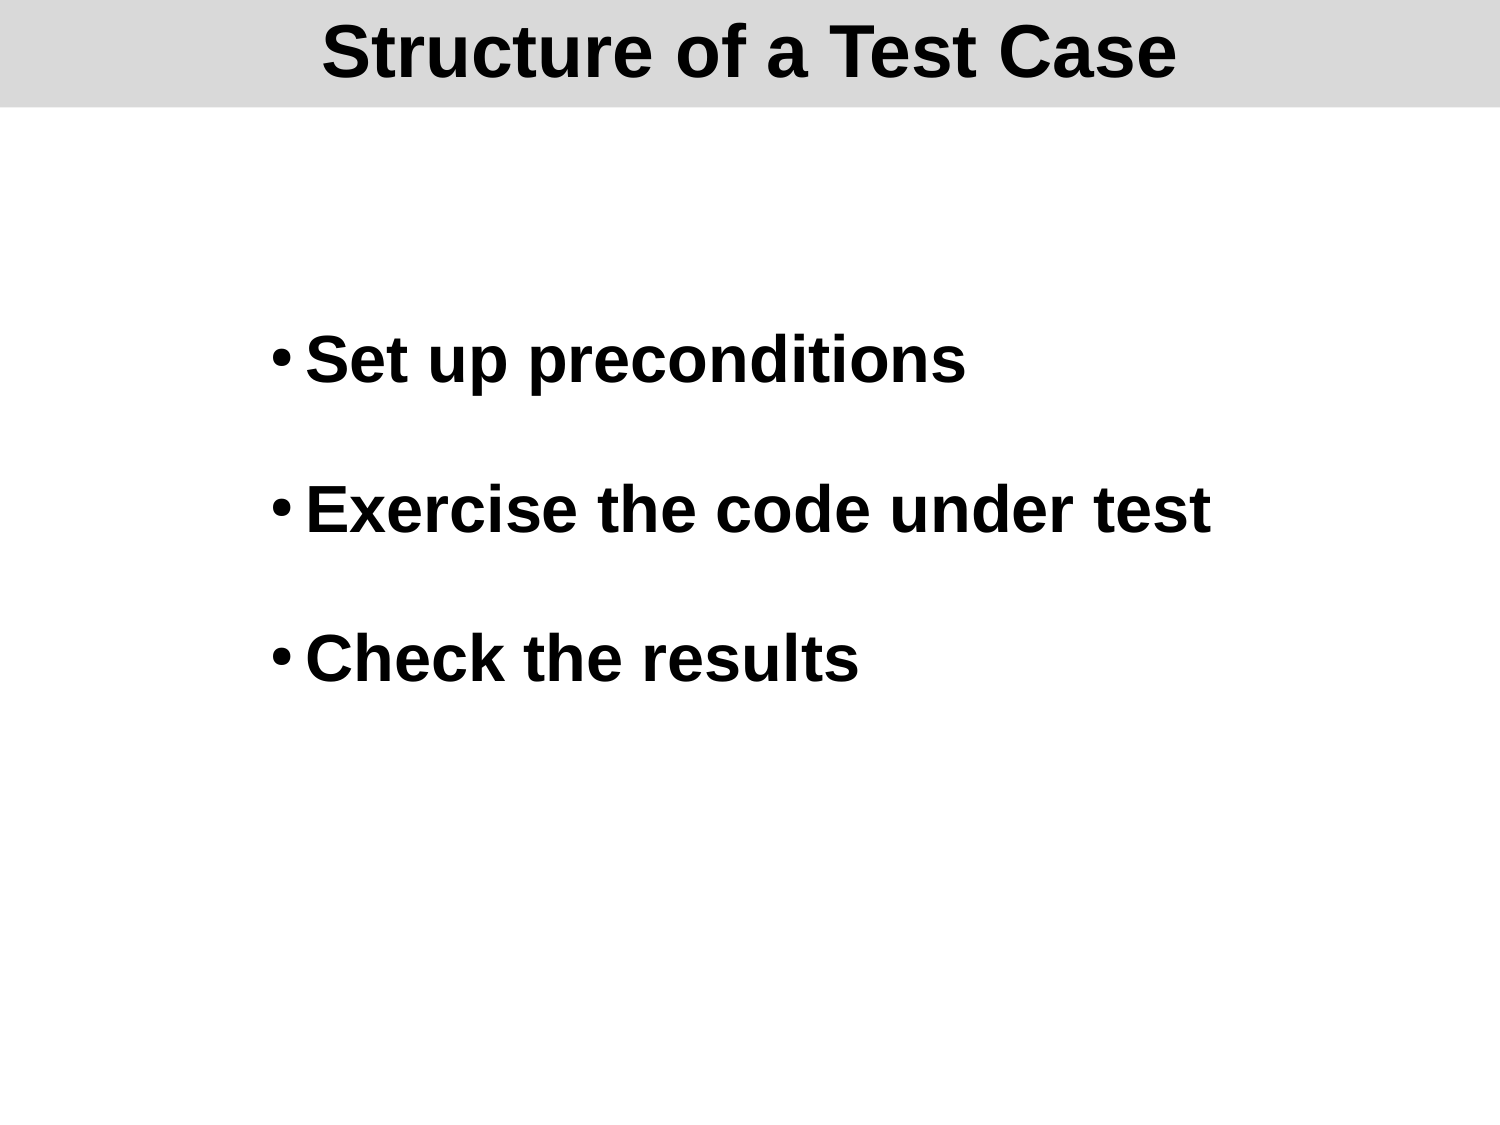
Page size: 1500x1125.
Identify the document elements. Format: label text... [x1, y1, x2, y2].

text_box Set up preconditions Exercise the code under test Check the results [255, 314, 1228, 701]
text_box Structure of a Test Case [0, 0, 1500, 108]
